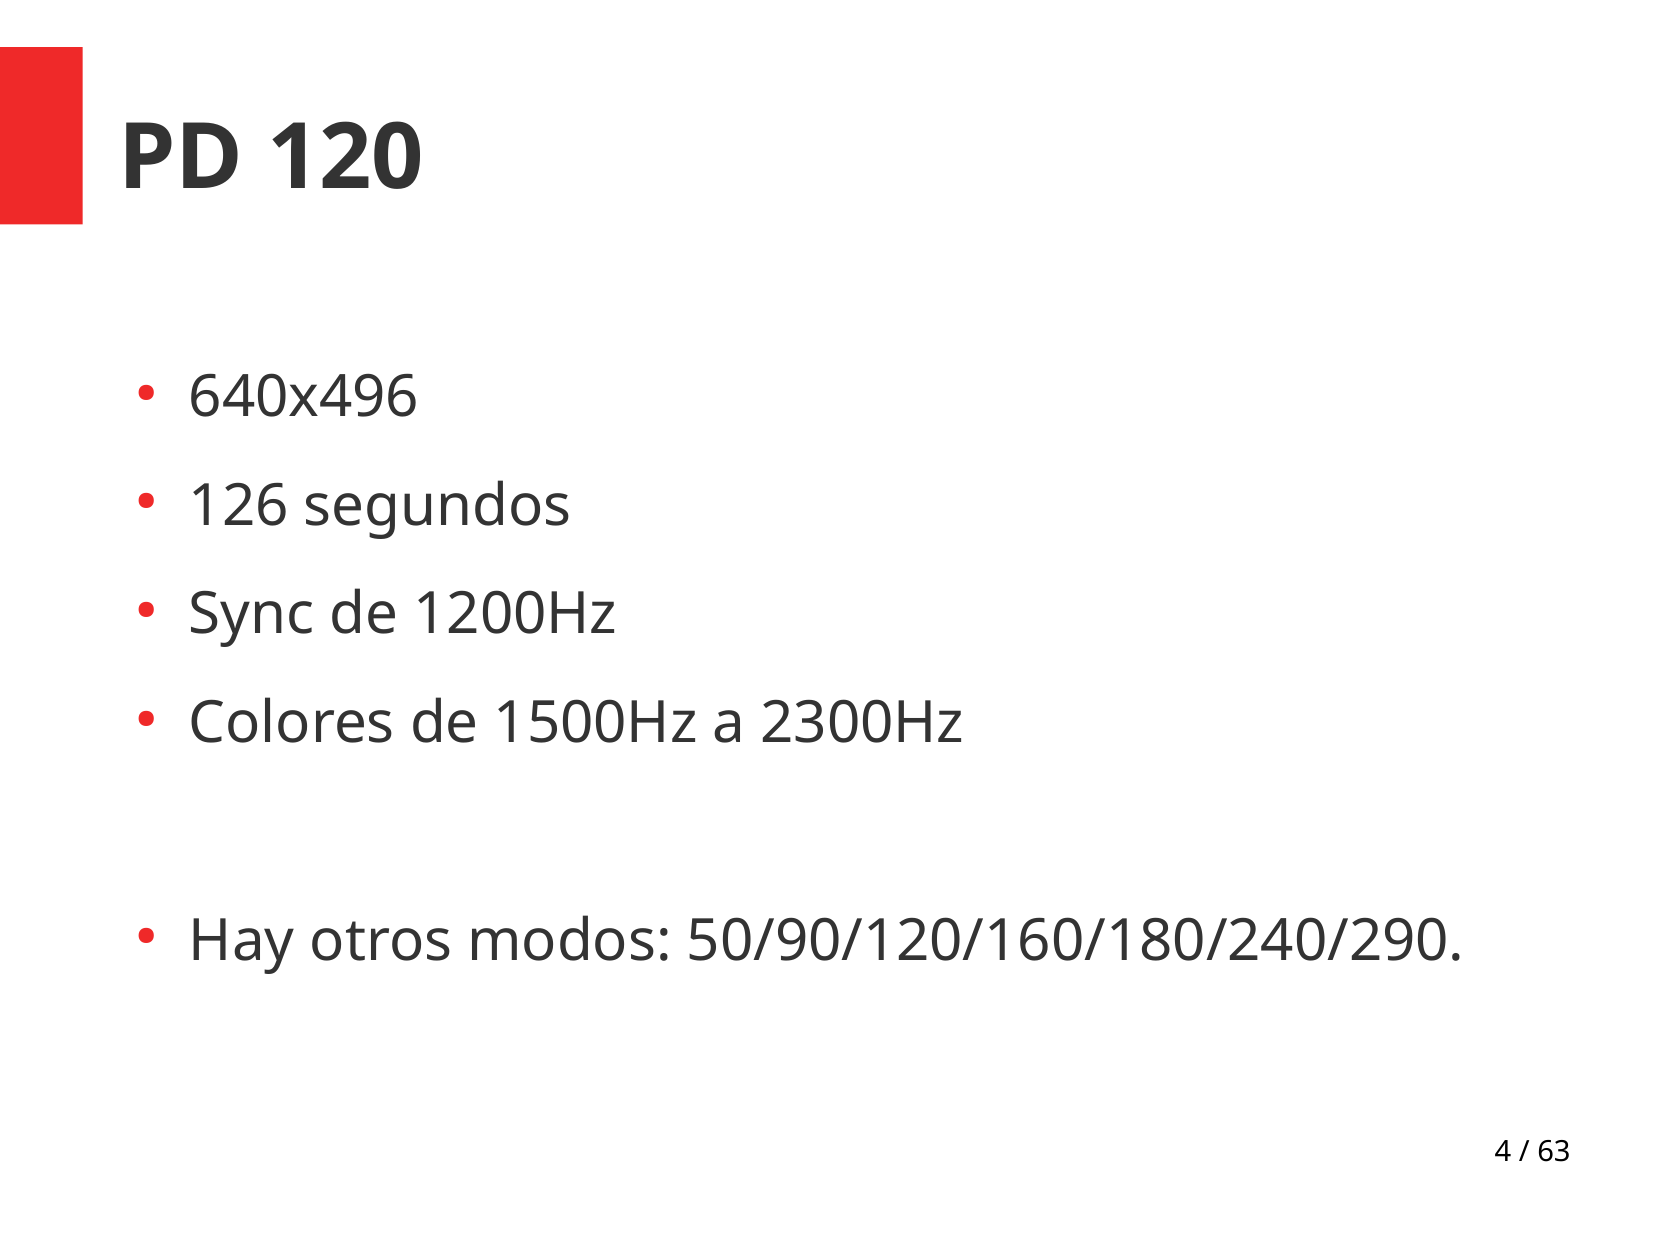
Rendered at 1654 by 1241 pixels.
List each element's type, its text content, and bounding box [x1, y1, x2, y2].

title PD 120 [118, 49, 1571, 257]
list 640x496 126 segundos Sync de 1200Hz Colores de 1500Hz a 2300Hz Hay otros modos: 50/90/120/160/180/240/290. [118, 354, 1536, 1074]
